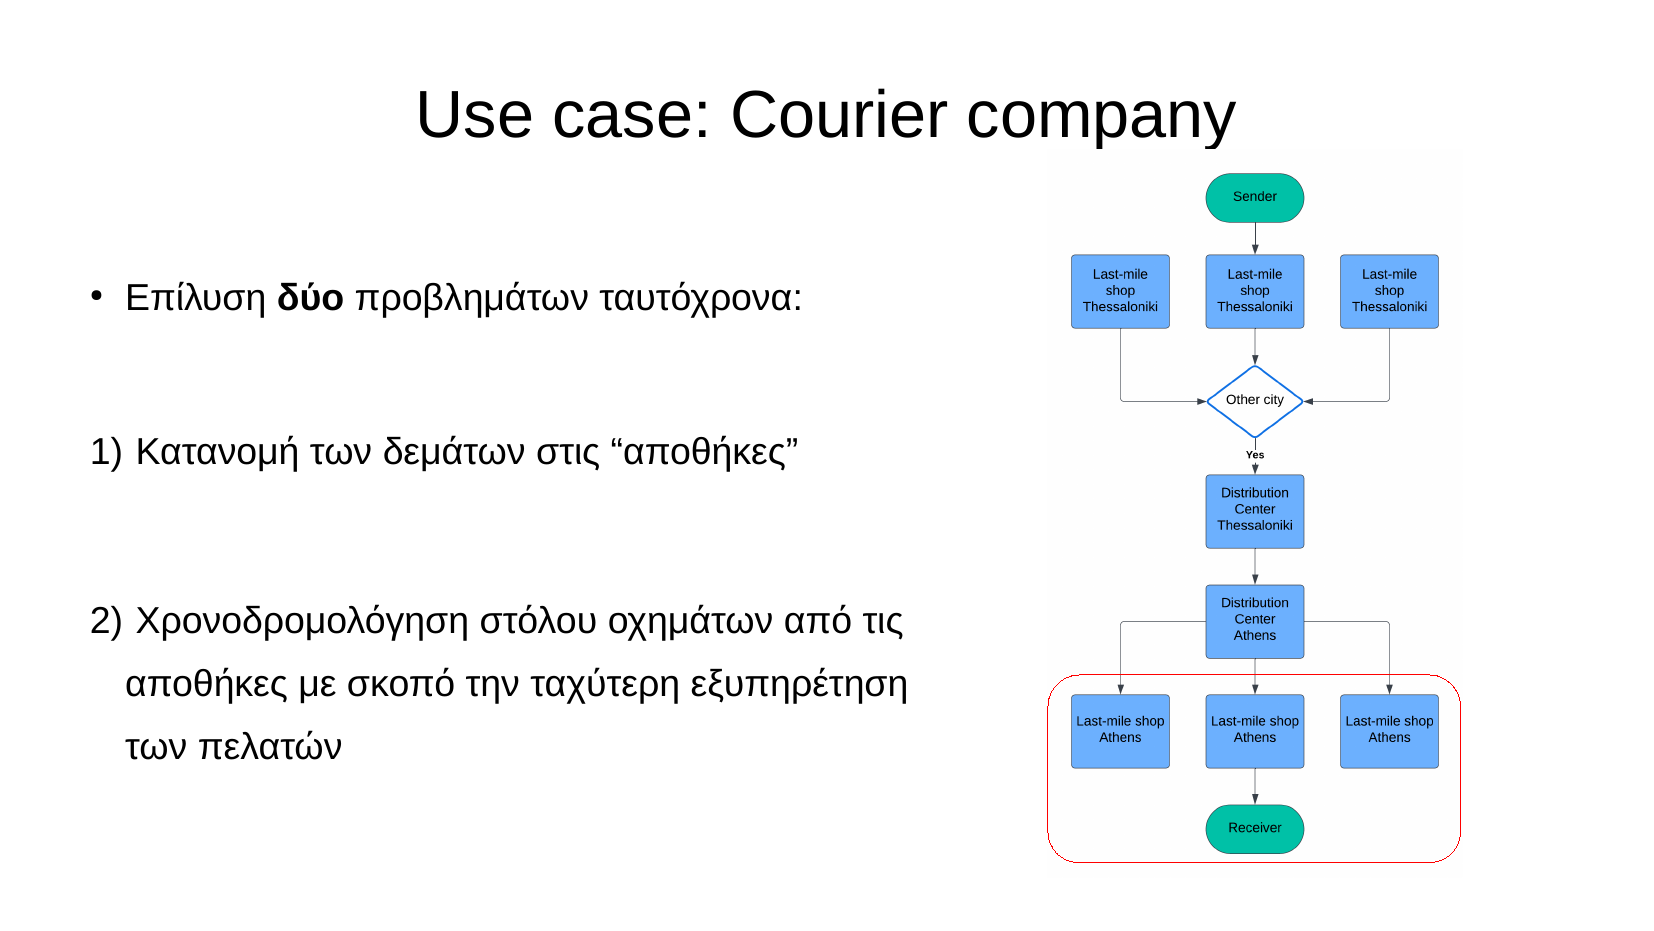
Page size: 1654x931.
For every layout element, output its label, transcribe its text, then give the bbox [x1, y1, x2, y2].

text_box Επίλυση δύο προβλημάτων ταυτόχρονα: Κατανομή των δεμάτων στις “αποθήκες” Χρονοδρομολόγηση στόλου οχημάτων από τις αποθήκες με σκοπό την ταχύτερη εξυπηρέτηση των πελατών [75, 262, 976, 863]
title Use case: Courier company [82, 37, 1571, 193]
picture [1047, 149, 1463, 878]
